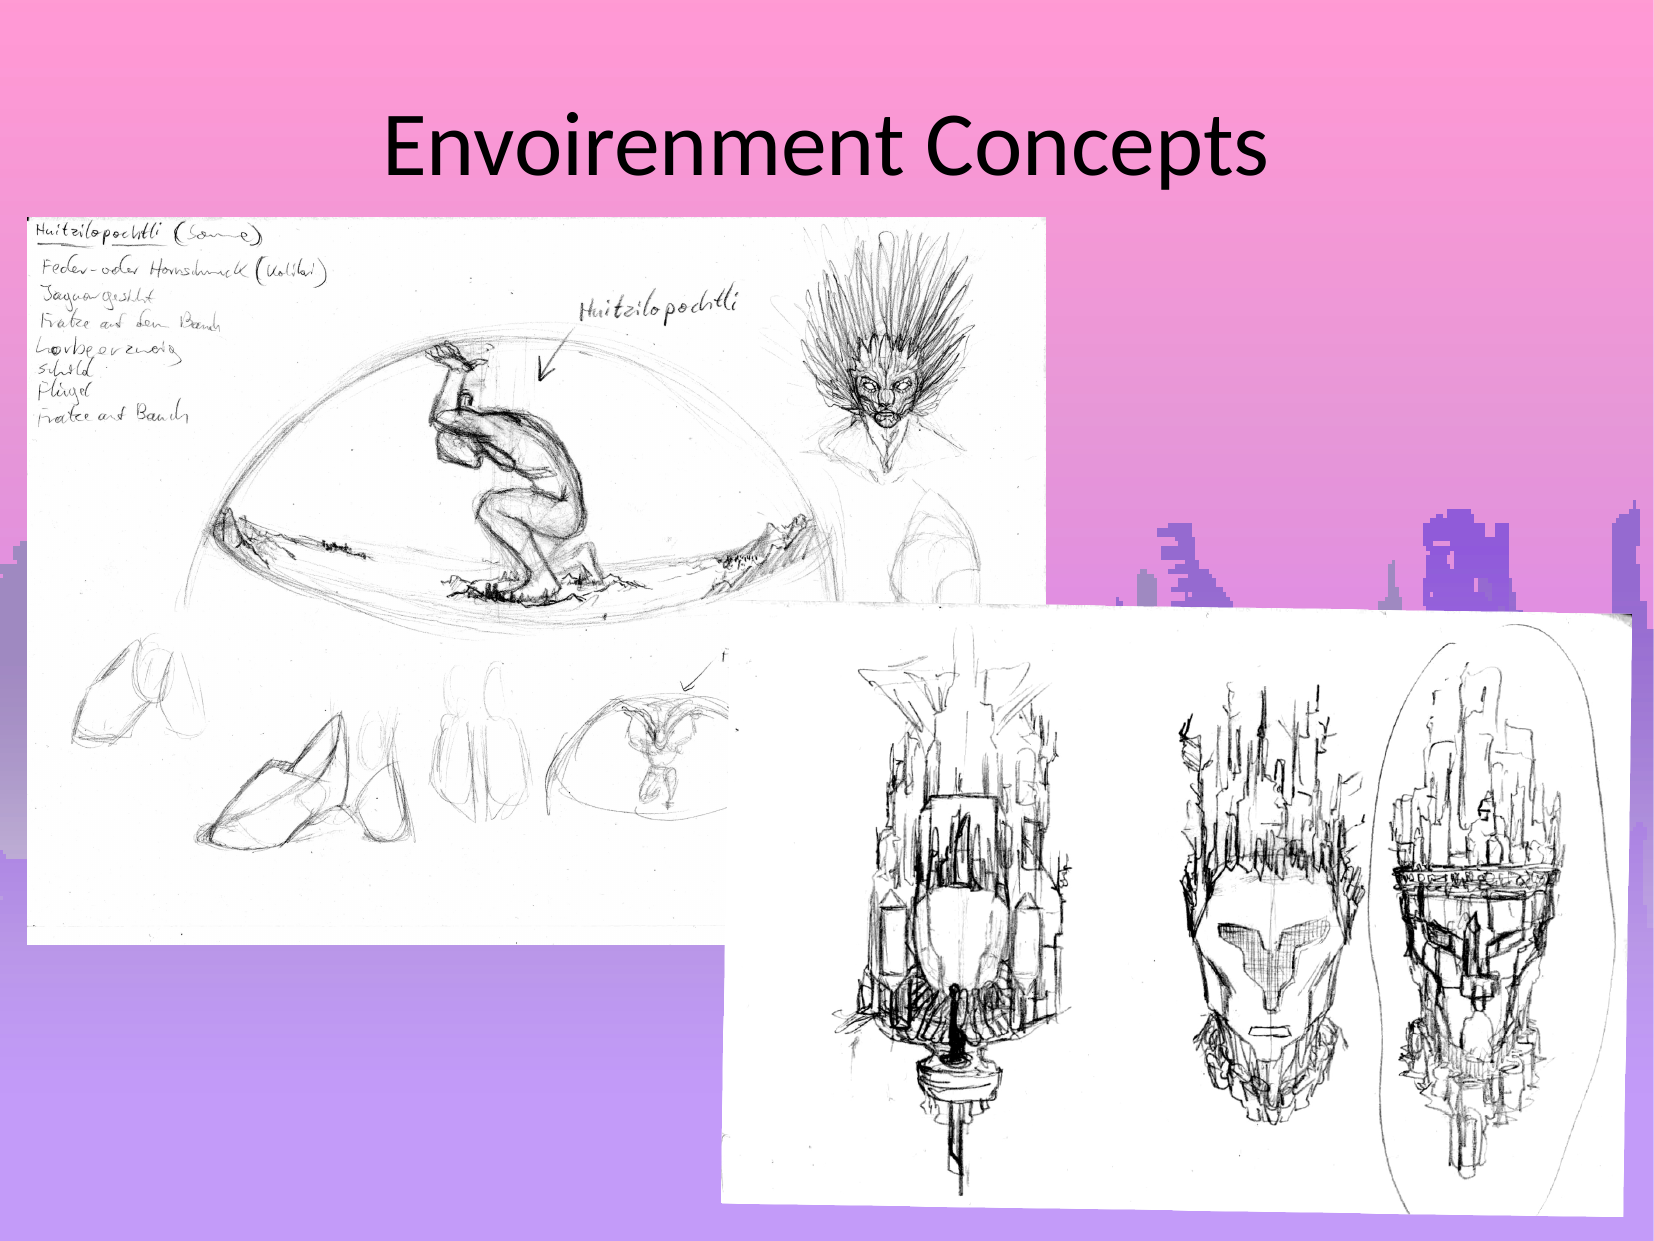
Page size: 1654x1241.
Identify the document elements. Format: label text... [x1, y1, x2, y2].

title Envoirenment Concepts [82, 49, 1571, 257]
picture [0, 0, 1654, 1241]
